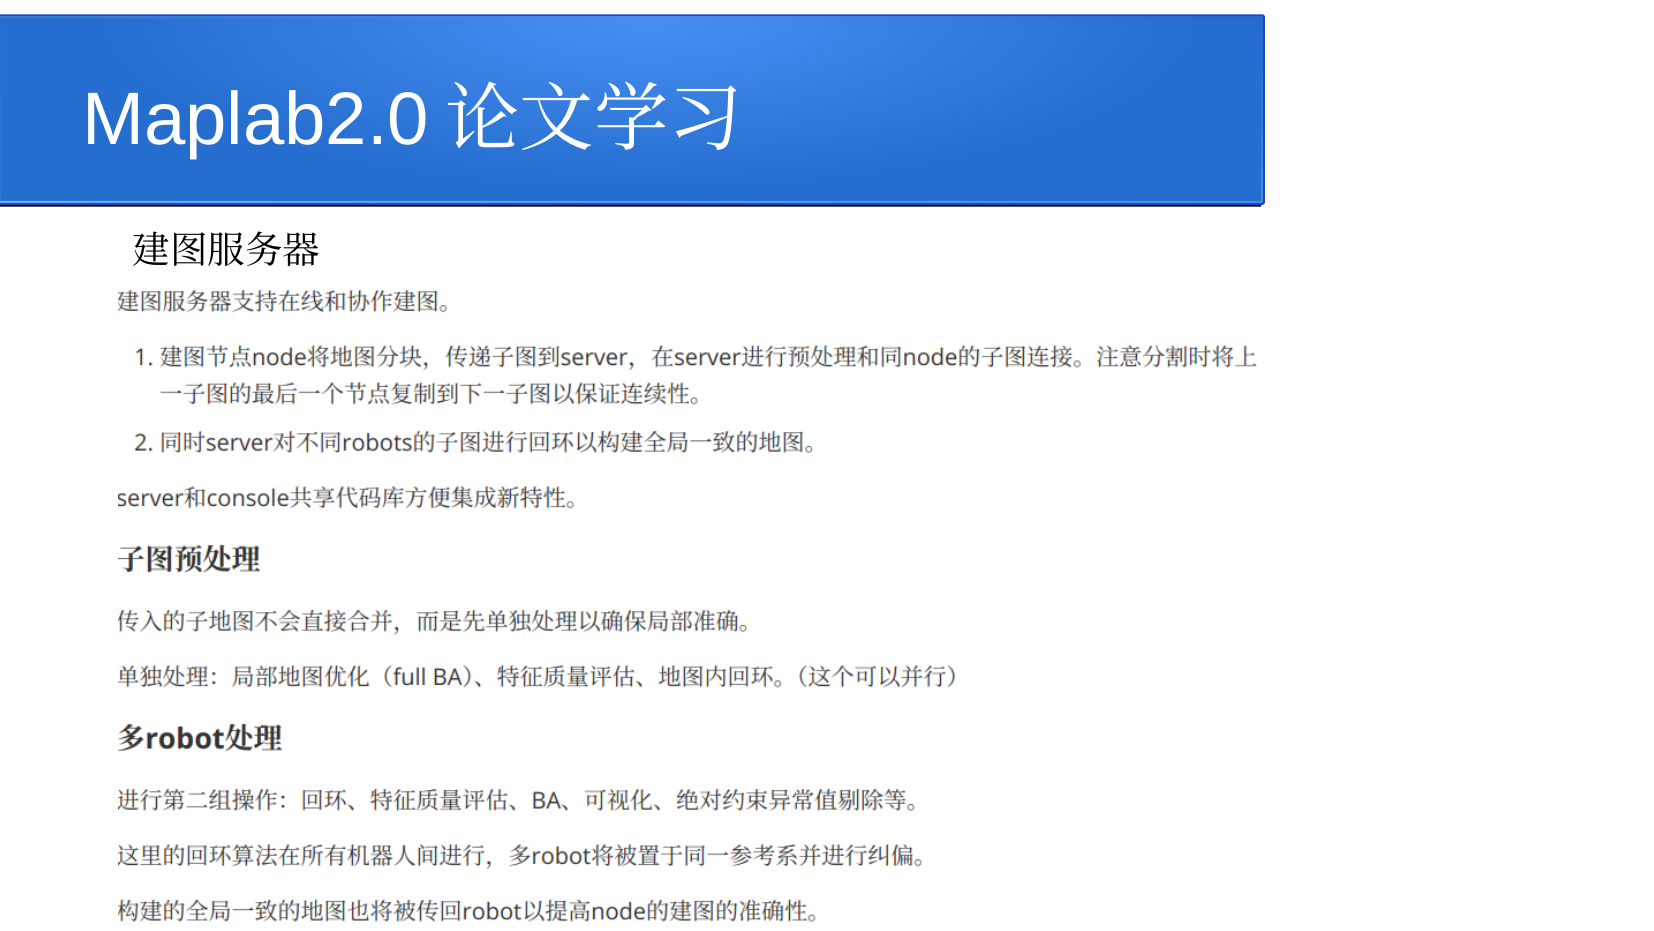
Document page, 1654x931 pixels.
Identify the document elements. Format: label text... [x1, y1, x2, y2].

text_box 建图服务器 [118, 212, 532, 274]
picture [118, 274, 1264, 931]
title Maplab2.0论文学习 [82, 35, 1235, 189]
